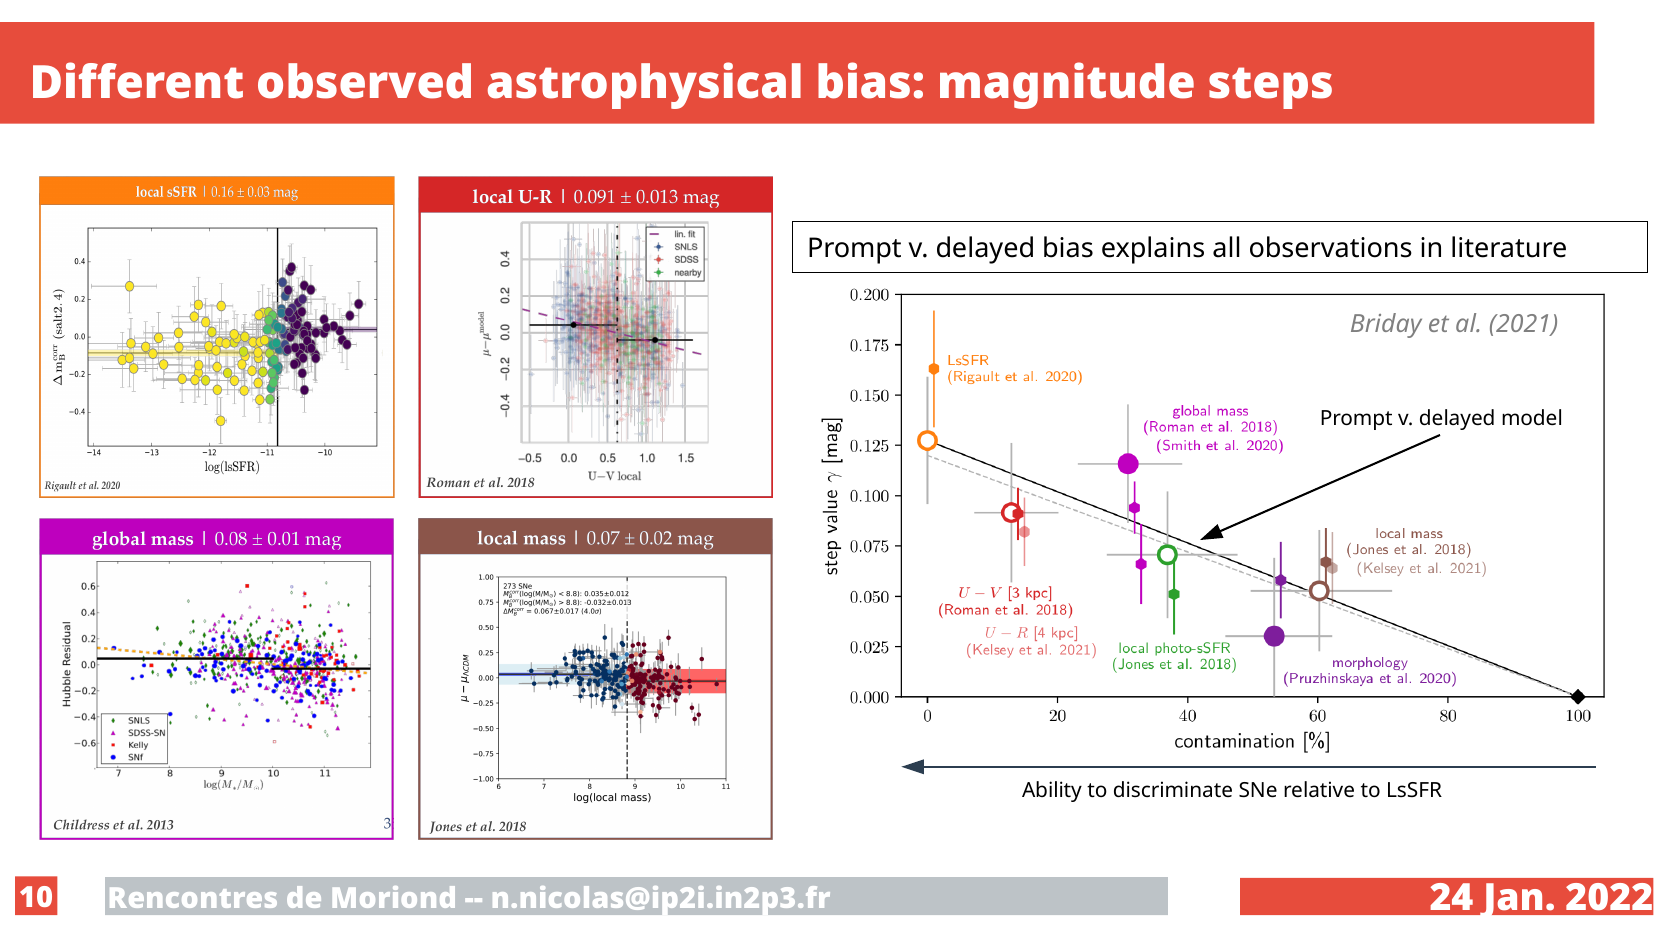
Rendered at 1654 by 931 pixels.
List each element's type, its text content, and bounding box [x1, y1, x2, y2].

picture [39, 518, 394, 840]
text_box Ability to discriminate SNe relative to LsSFR [1007, 768, 1506, 808]
picture [418, 518, 773, 840]
picture [418, 176, 773, 498]
text_box Briday et al. (2021) [1335, 298, 1608, 346]
picture [39, 176, 395, 498]
text_box Prompt v. delayed model [1305, 395, 1606, 436]
text_box Prompt v. delayed bias explains all observations in literature [792, 221, 1648, 268]
text_box [1254, 300, 1600, 376]
picture [817, 284, 1606, 754]
title Different observed astrophysical bias: magnitude steps [29, 44, 1565, 113]
